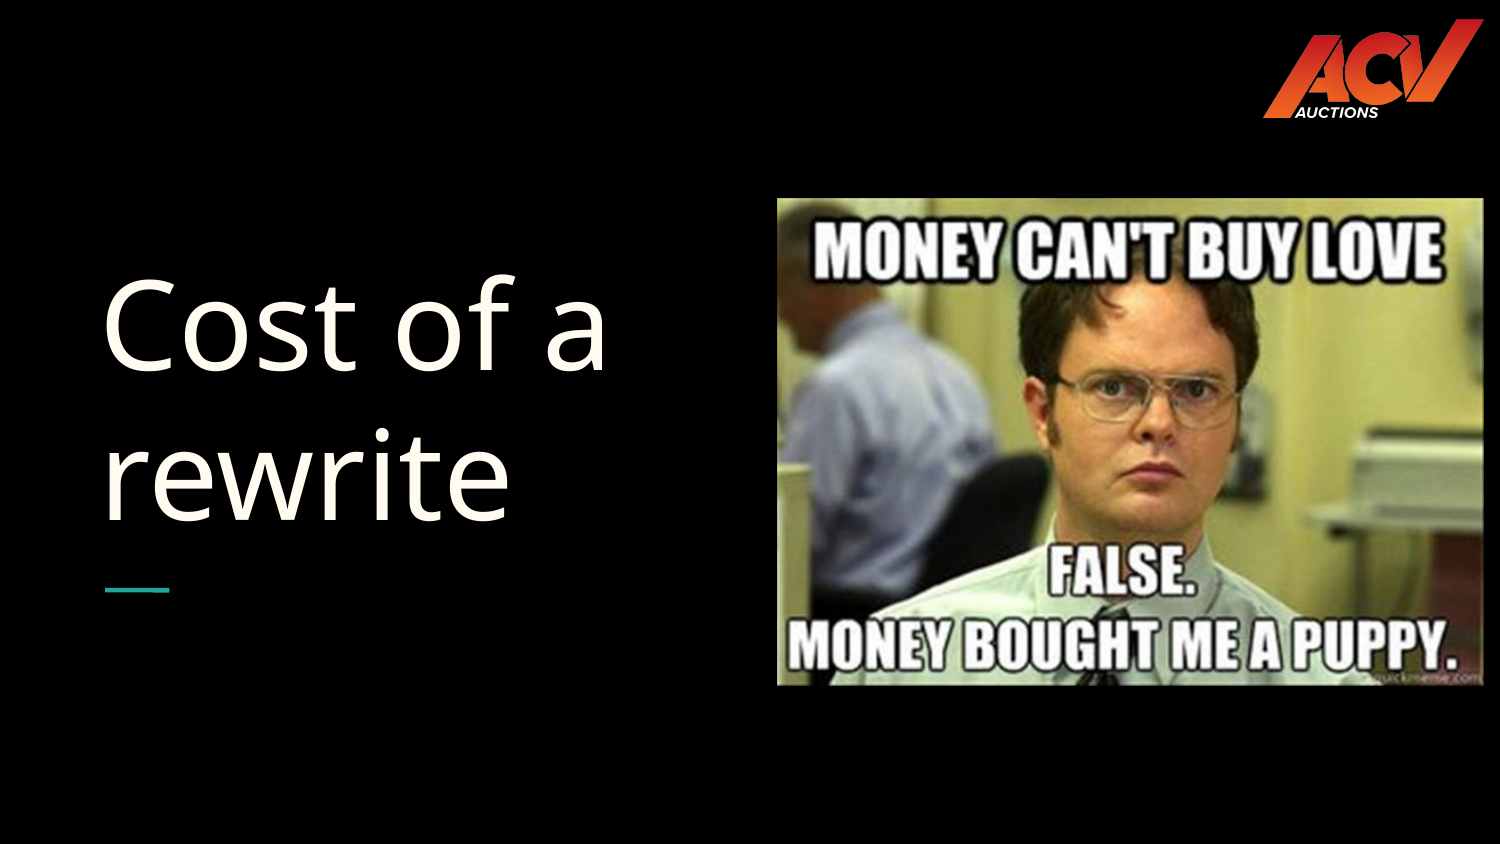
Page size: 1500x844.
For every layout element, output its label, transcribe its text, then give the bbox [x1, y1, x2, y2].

title Cost of a rewrite [84, 310, 737, 561]
picture [777, 198, 1484, 686]
picture [1262, 19, 1484, 118]
